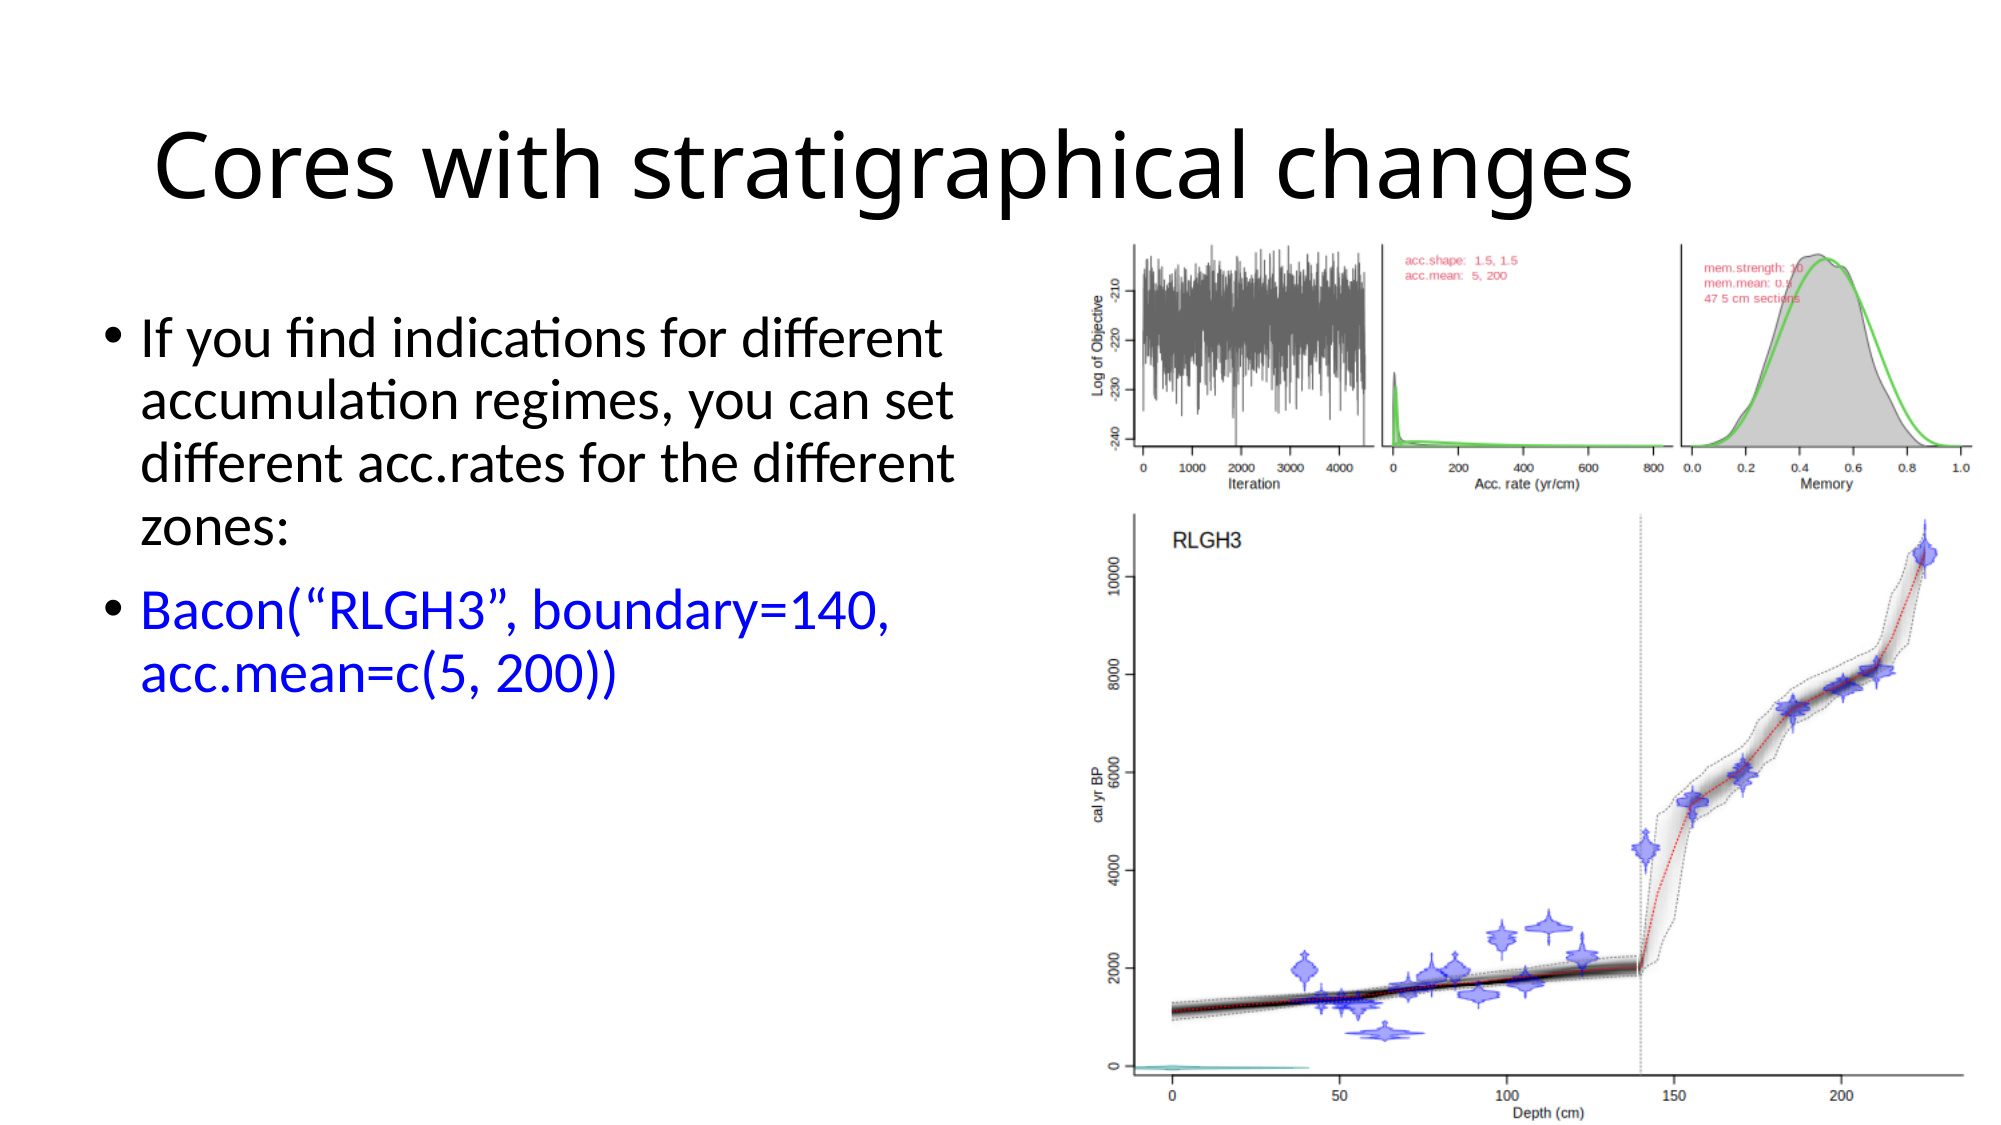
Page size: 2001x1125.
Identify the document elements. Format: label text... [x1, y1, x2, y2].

text_box If you find indications for different accumulation regimes, you can set different acc.rates for the different zones: Bacon(“RLGH3”, boundary=140, acc.mean=c(5, 200)) [88, 299, 1089, 1014]
text_box Cores with stratigraphical changes [137, 59, 1863, 278]
picture [1089, 236, 1979, 1125]
